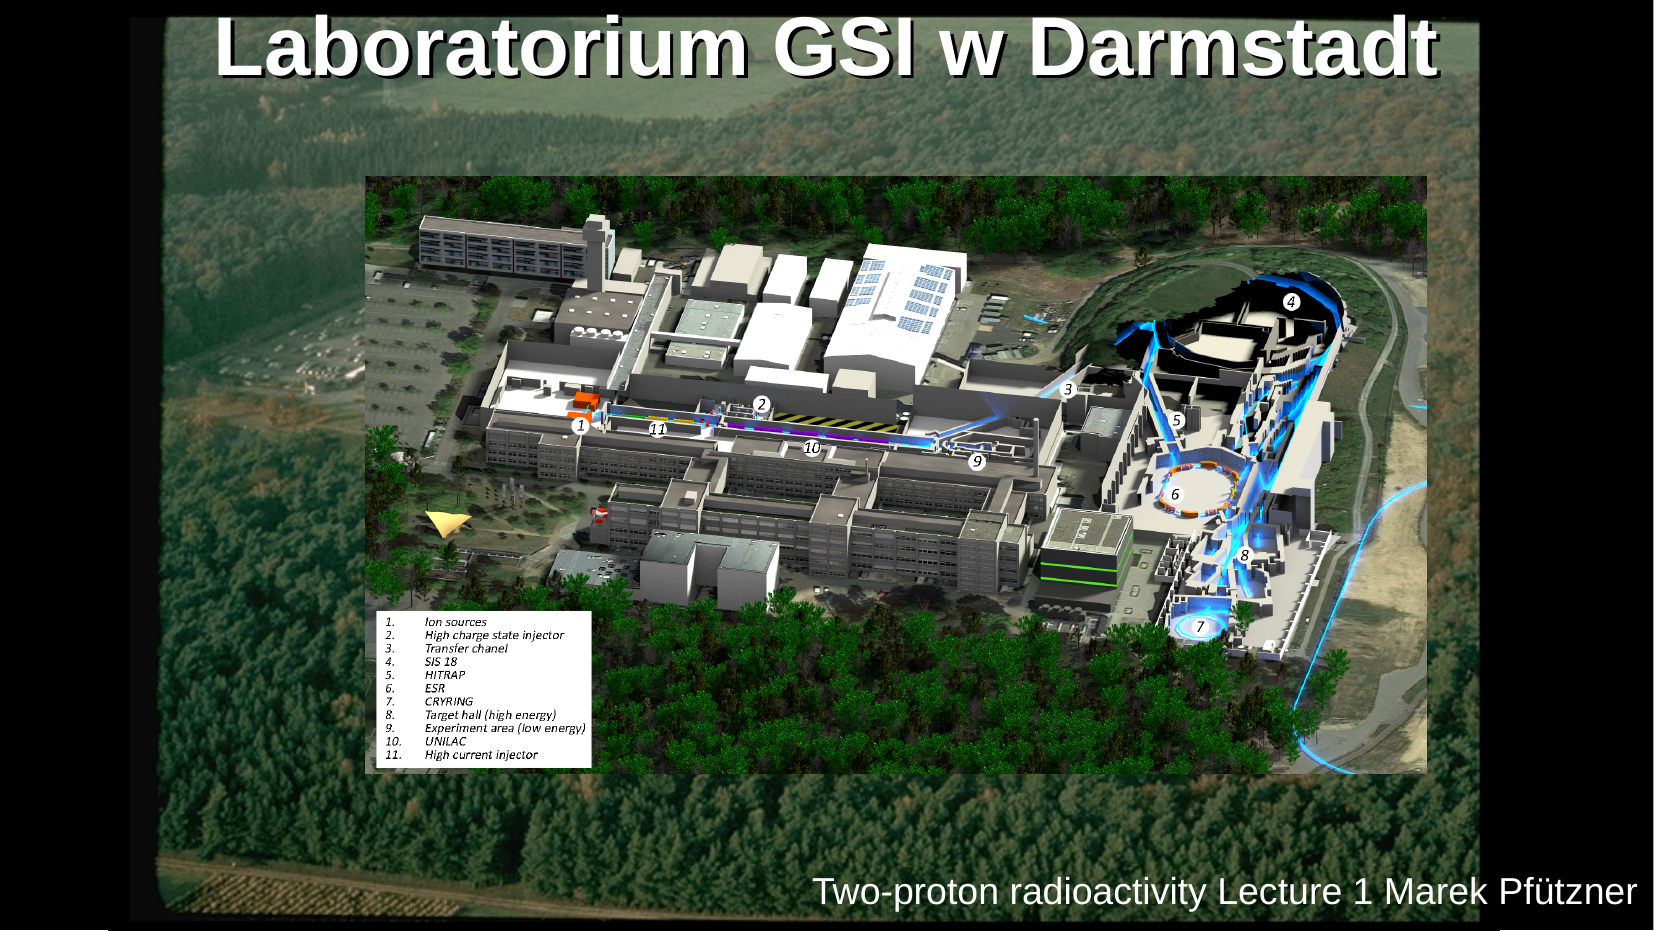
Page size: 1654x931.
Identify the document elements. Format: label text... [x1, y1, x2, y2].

picture [108, 125, 1500, 931]
title Laboratorium GSI w Darmstadt [82, 0, 1571, 125]
text_box Two-proton radioactivity Lecture 1 Marek Pfützner [797, 863, 1654, 931]
